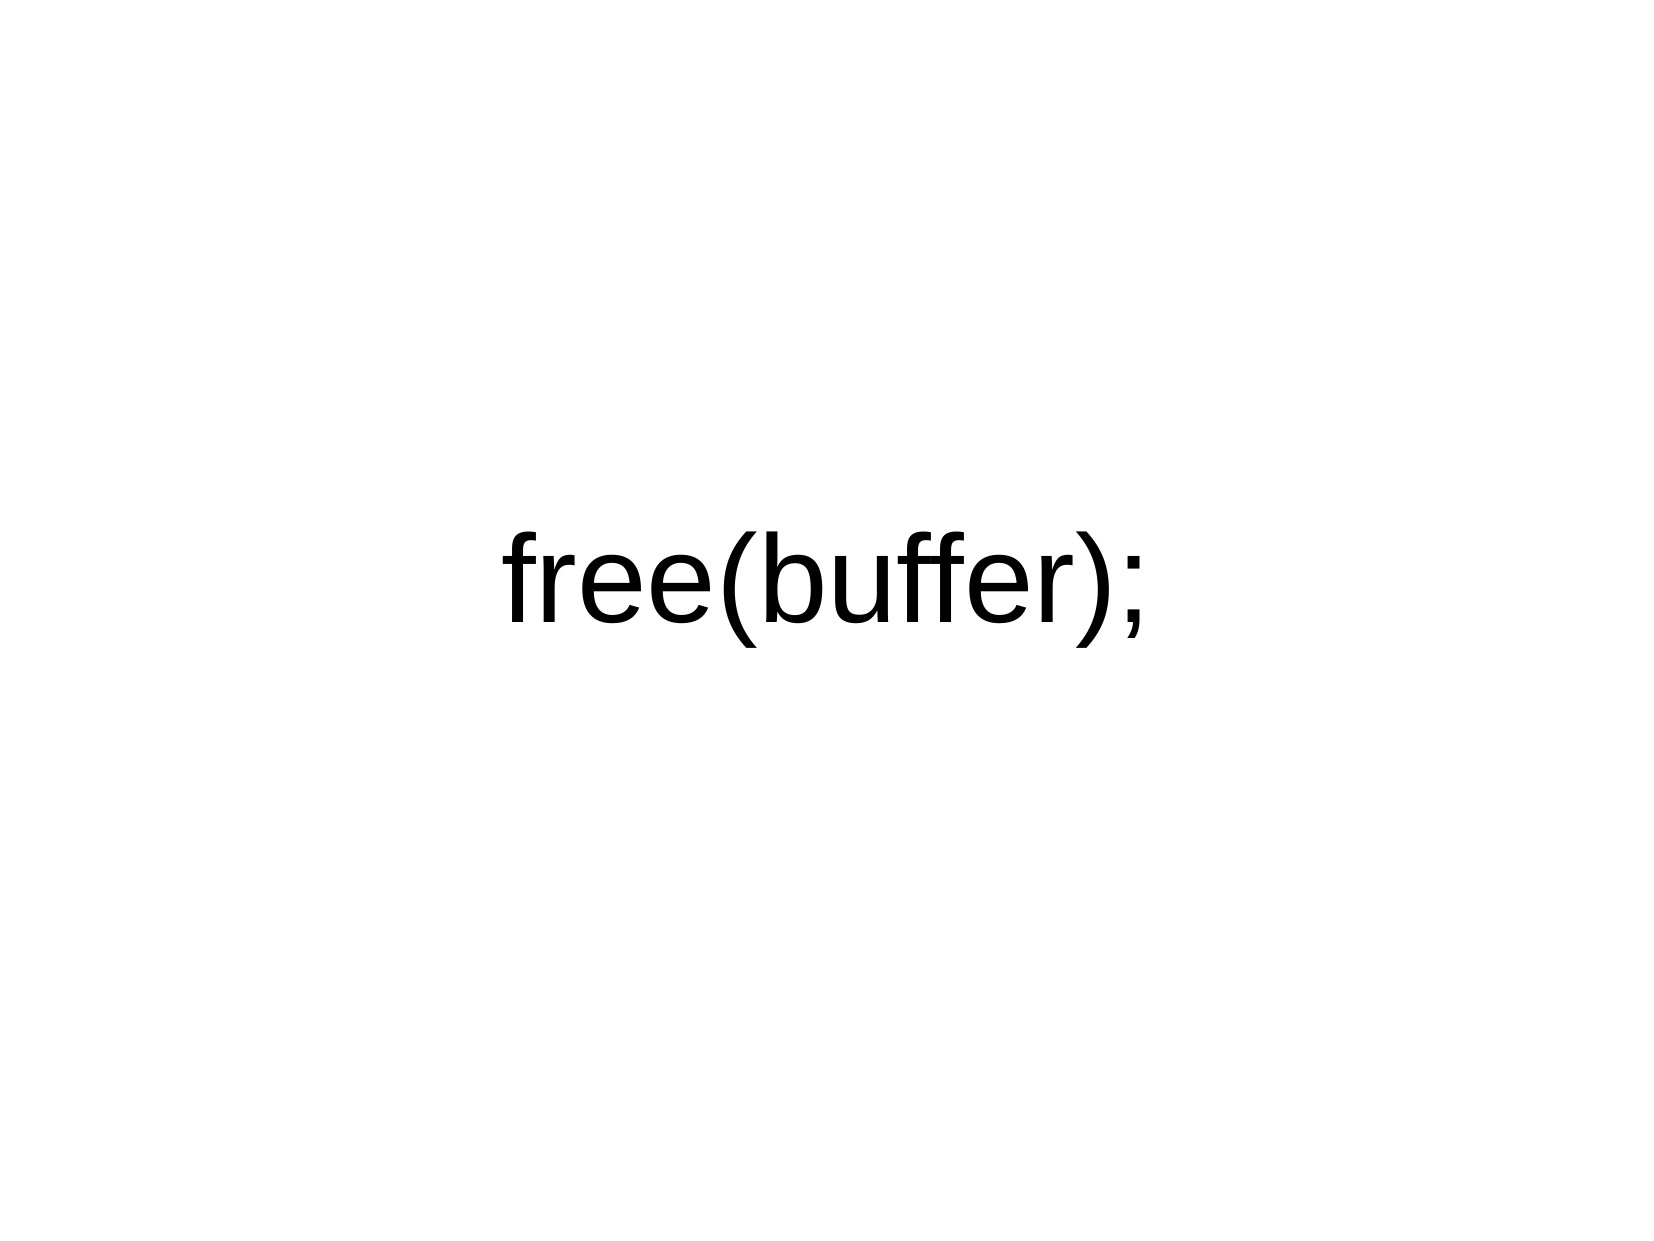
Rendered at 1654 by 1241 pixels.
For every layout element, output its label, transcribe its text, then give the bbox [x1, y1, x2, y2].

subtitle free(buffer); [82, 49, 1571, 1109]
